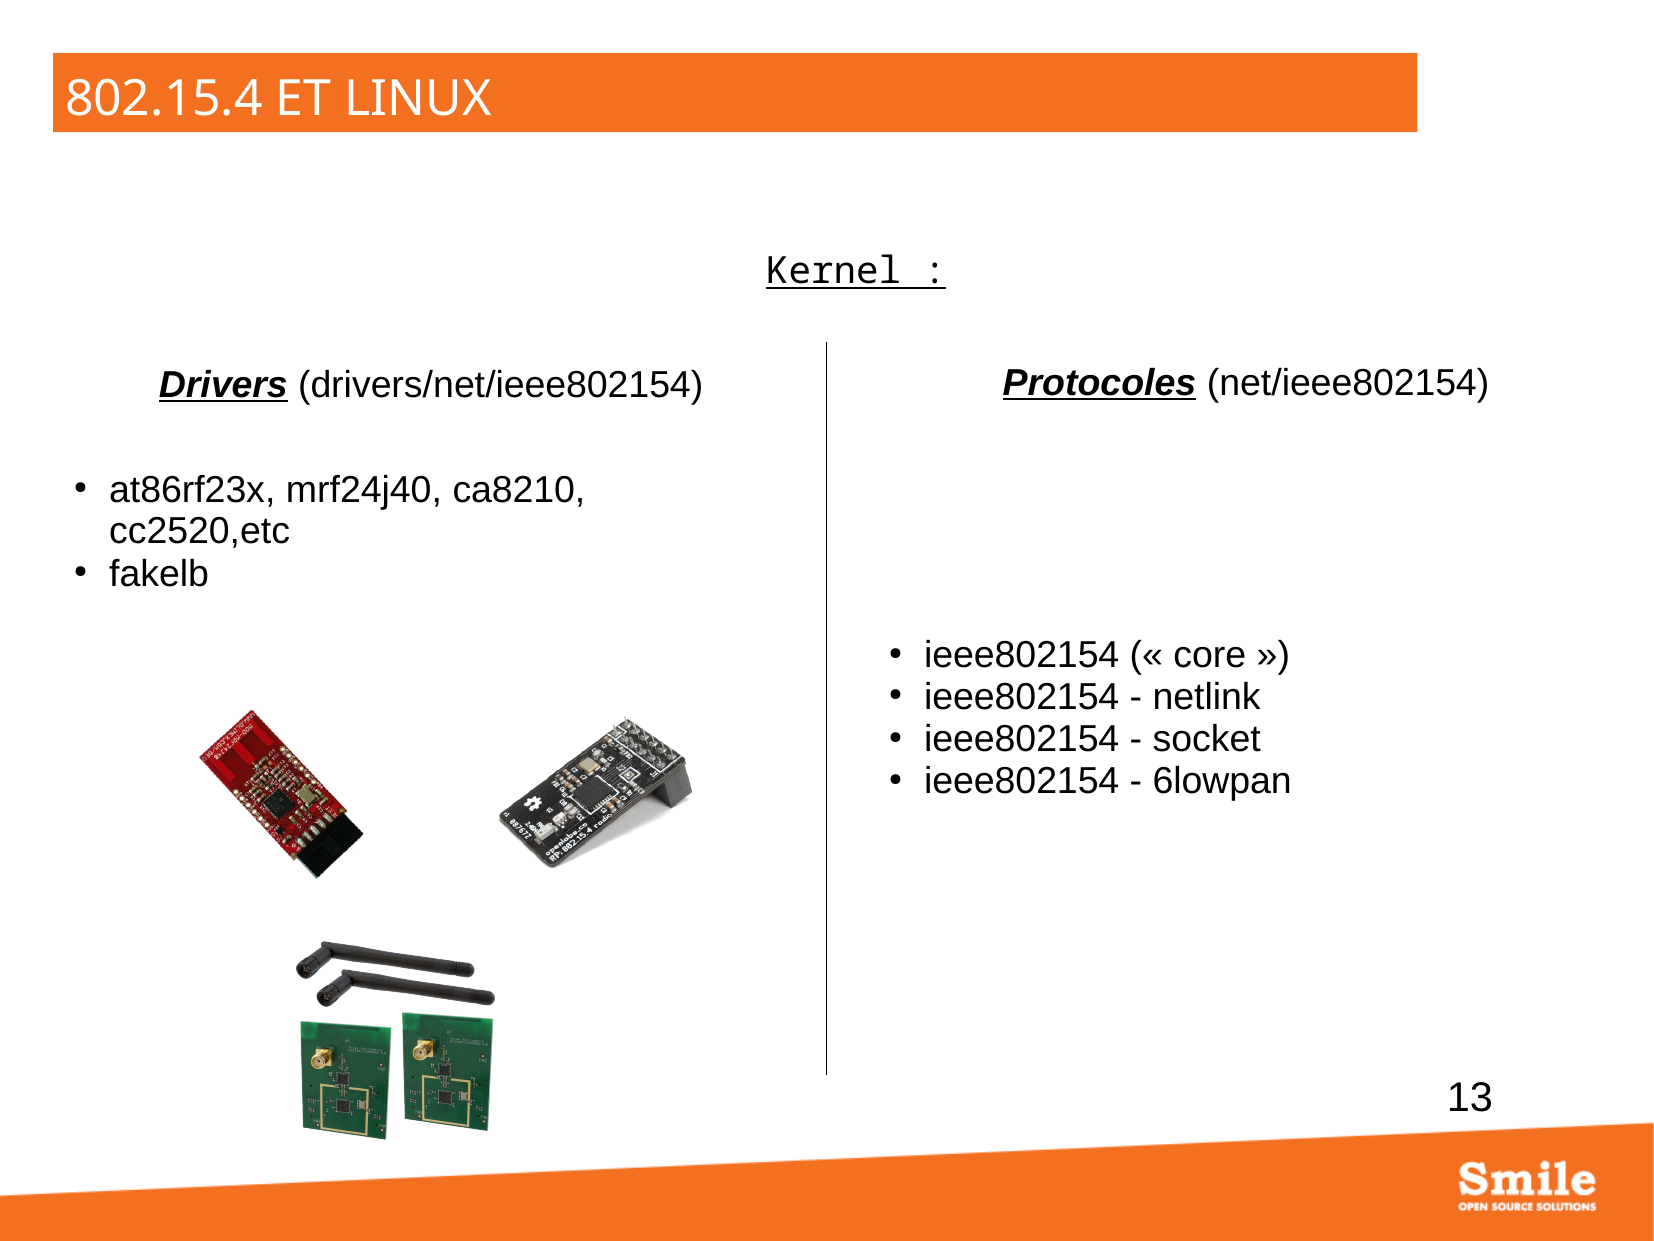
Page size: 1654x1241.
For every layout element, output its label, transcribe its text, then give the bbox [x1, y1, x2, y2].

title 802.15.4 et Linux [53, 52, 1418, 133]
text_box [307, 236, 1371, 307]
picture [0, 0, 1654, 1241]
text_box Drivers (drivers/net/ieee802154) [59, 356, 804, 414]
text_box at86rf23x, mrf24j40, ca8210, cc2520,etc fakelb [59, 460, 780, 602]
text_box Protocoles (net/ieee802154) [874, 354, 1619, 412]
text_box Kernel : [519, 236, 1193, 294]
text_box ieee802154 (« core ») ieee802154 - netlink ieee802154 - socket ieee802154 - 6lowpan [874, 625, 1630, 868]
